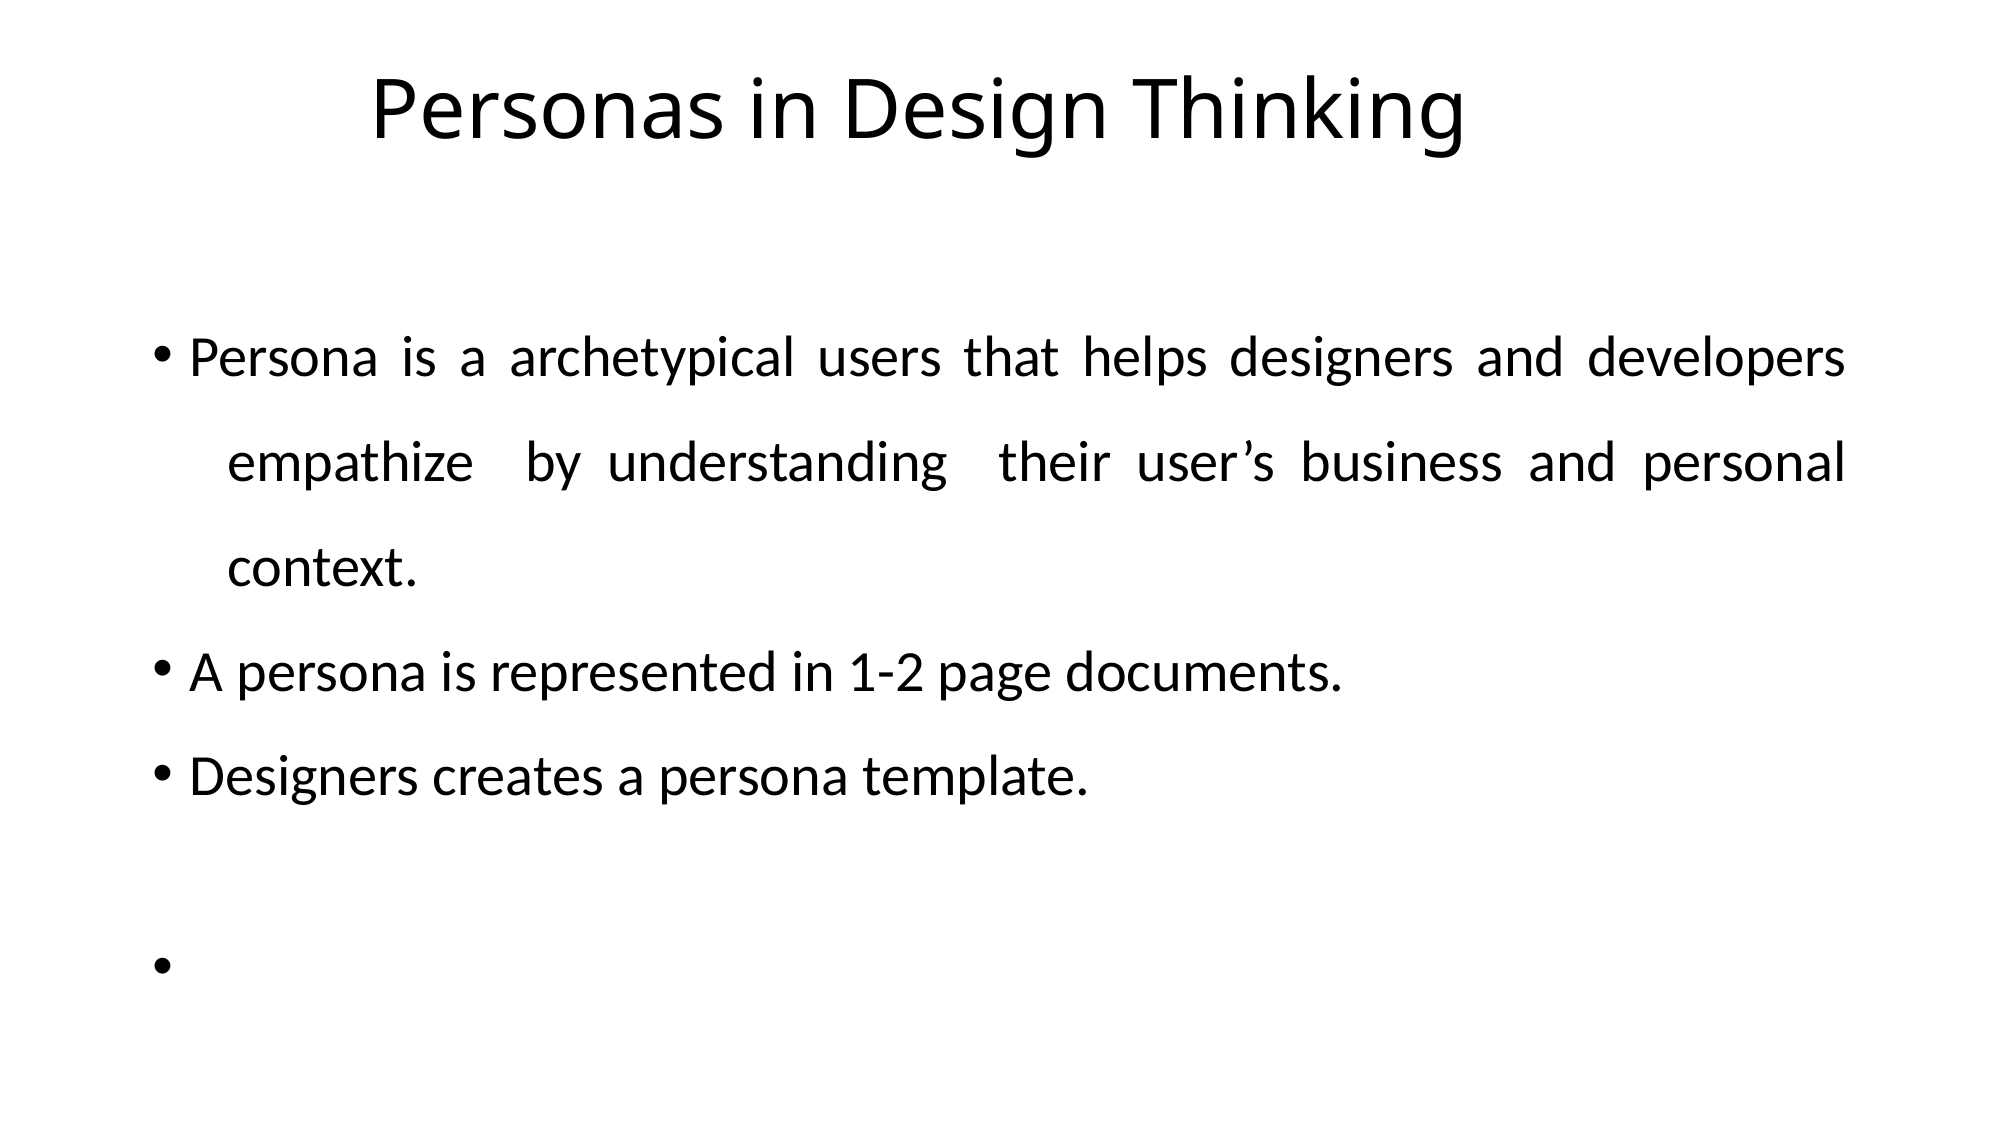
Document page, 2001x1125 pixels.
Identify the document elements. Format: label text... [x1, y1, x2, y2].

title Personas in Design Thinking [247, 59, 1863, 165]
list Persona is a archetypical users that helps designers and developers empathize by understanding their user’s business and personal context. A persona is represented in 1-2 page documents. Designers creates a persona template. [137, 276, 1863, 1014]
